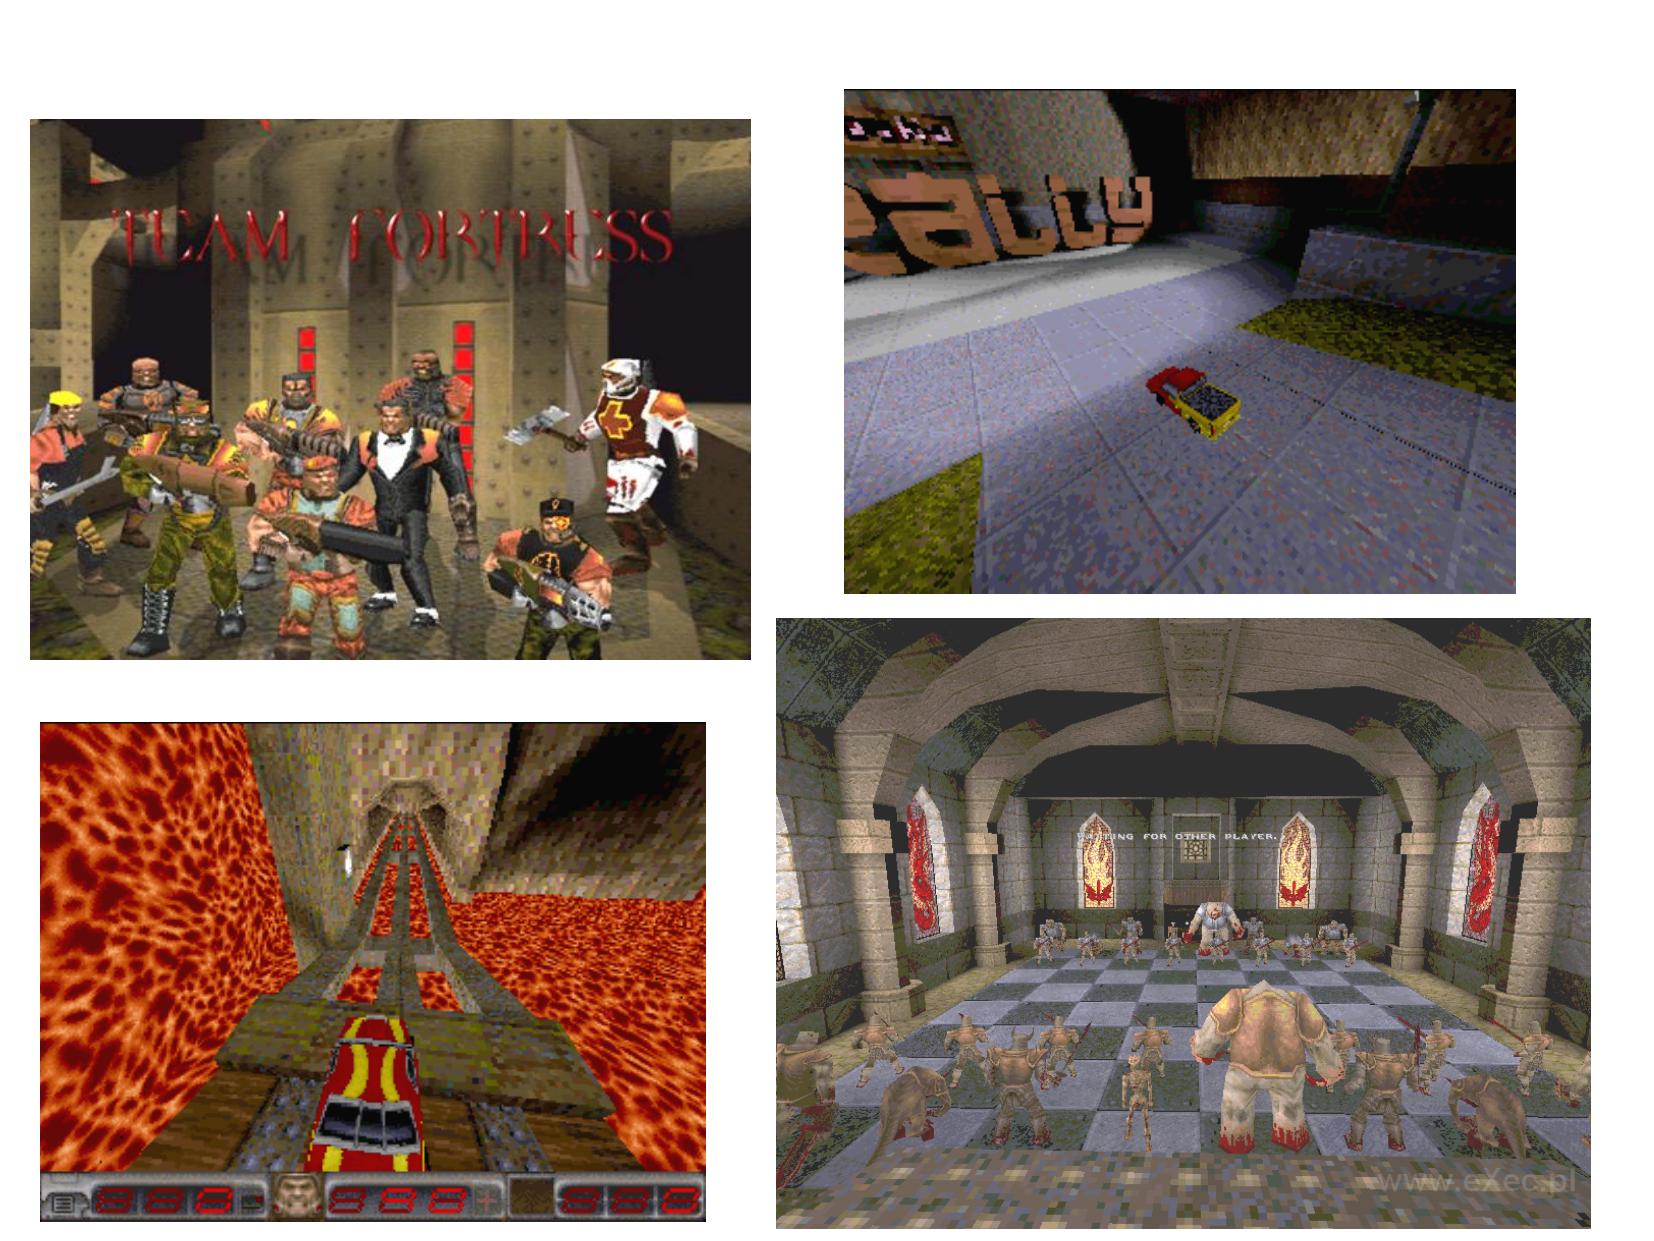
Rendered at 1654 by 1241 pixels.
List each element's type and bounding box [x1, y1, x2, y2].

picture [776, 618, 1591, 1229]
picture [844, 89, 1516, 594]
picture [40, 722, 706, 1222]
picture [30, 119, 751, 661]
